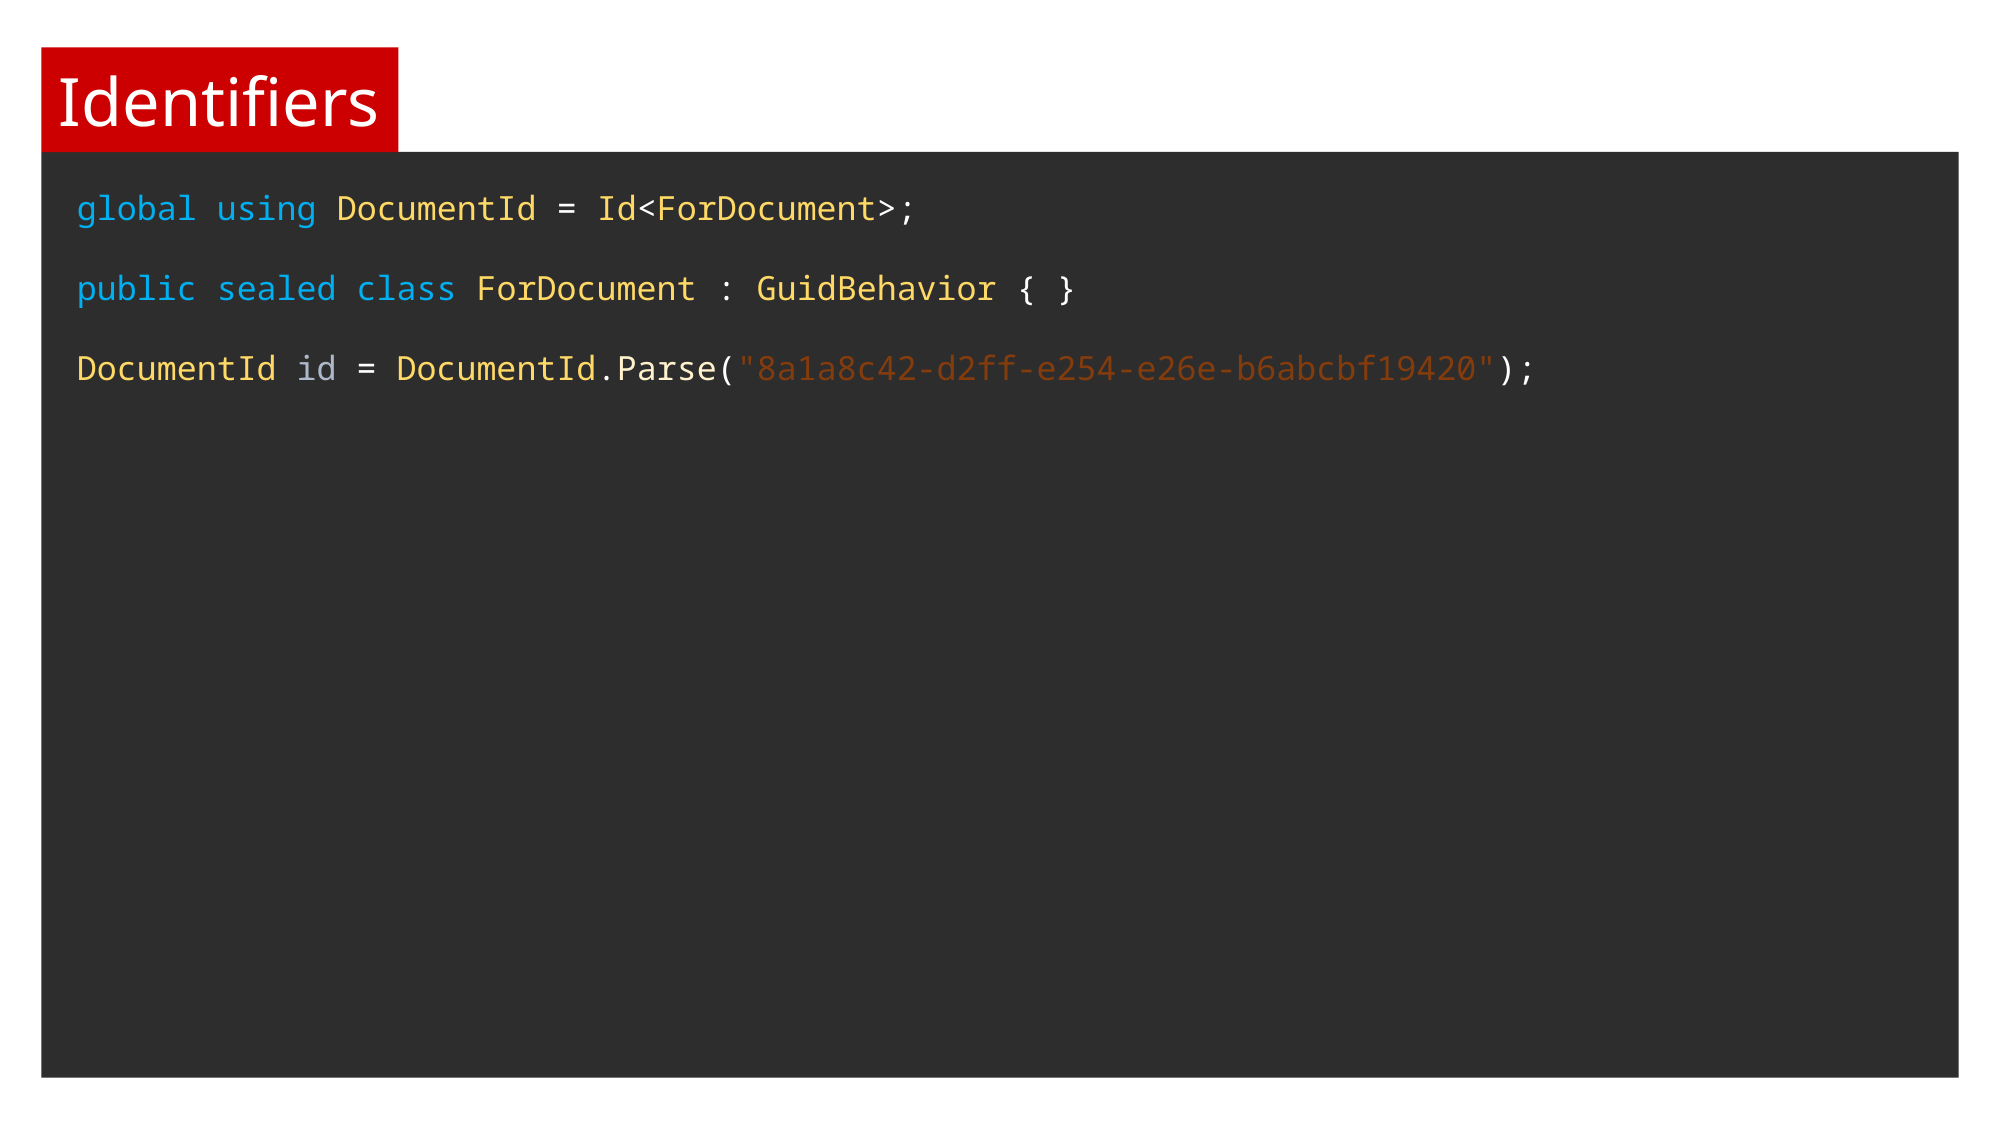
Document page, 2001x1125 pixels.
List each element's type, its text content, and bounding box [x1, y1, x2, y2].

text_box [41, 152, 1959, 1078]
text_box global using DocumentId = Id<ForDocument>; public sealed class ForDocument : GuidBehavior { } DocumentId id = DocumentId.Parse("8a1a8c42-d2ff-e254-e26e-b6abcbf19420"); [41, 152, 1602, 396]
text_box Identifiers [41, 47, 384, 153]
